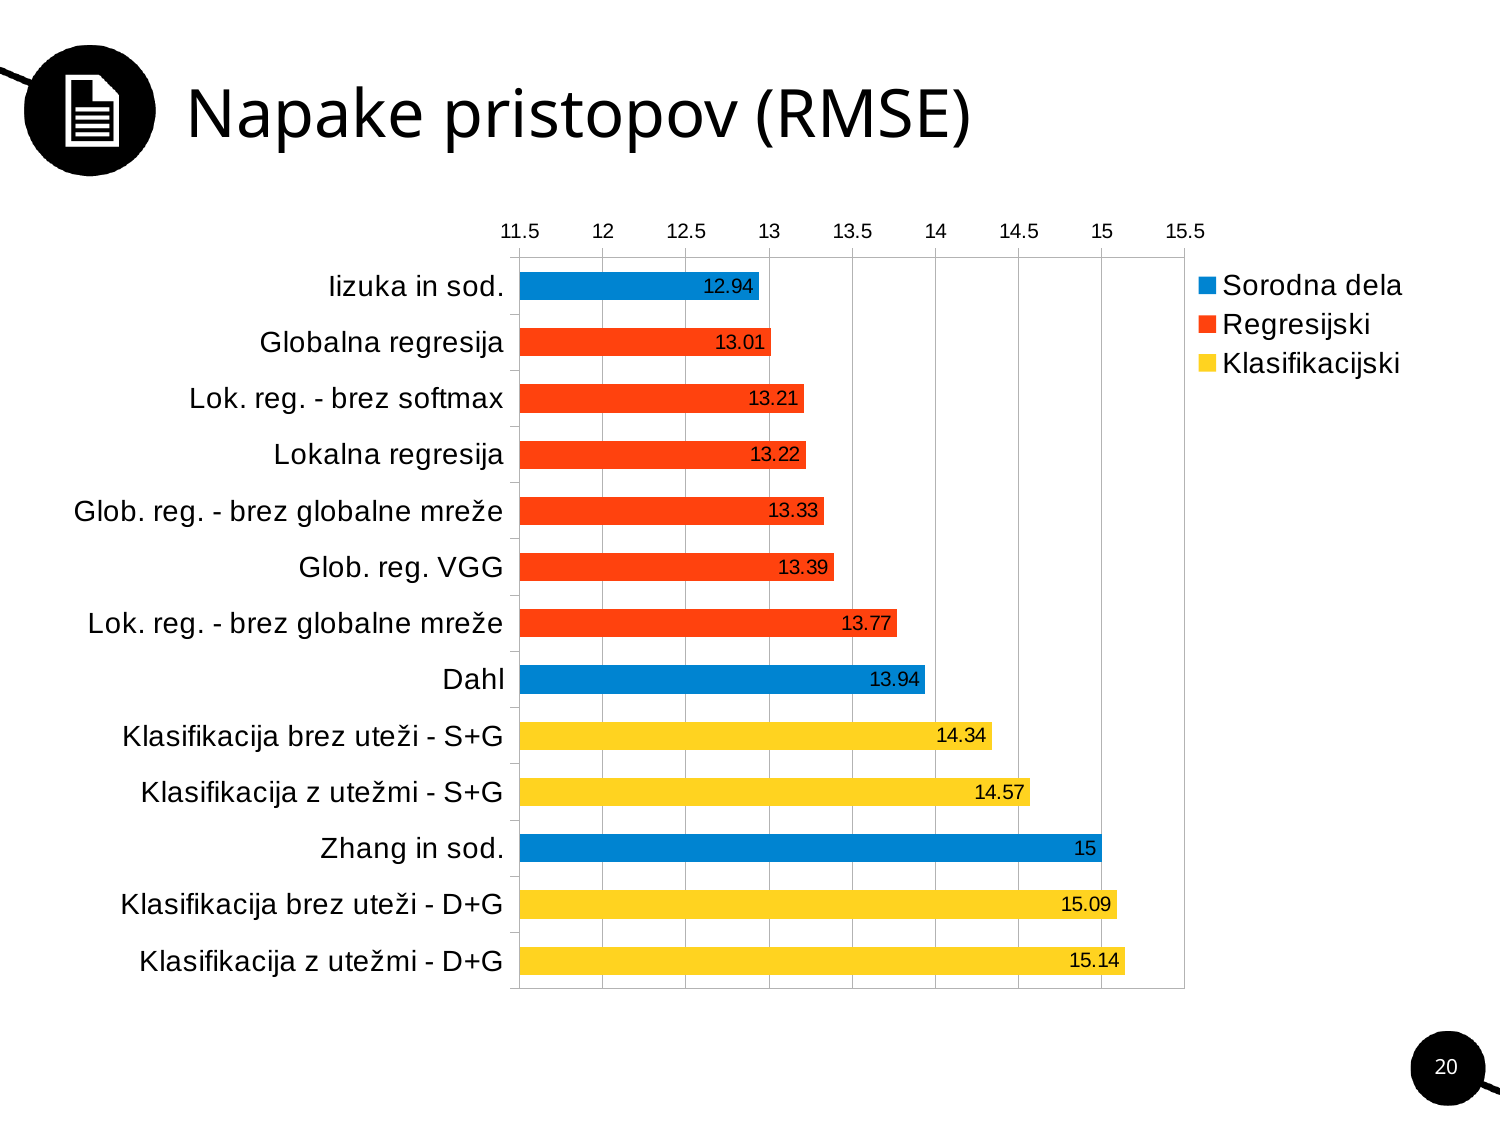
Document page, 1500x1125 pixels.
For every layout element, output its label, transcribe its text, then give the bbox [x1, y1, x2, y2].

chart [45, 203, 1470, 1006]
title Napake pristopov (RMSE) [170, 45, 1425, 177]
picture [0, 0, 1500, 1125]
